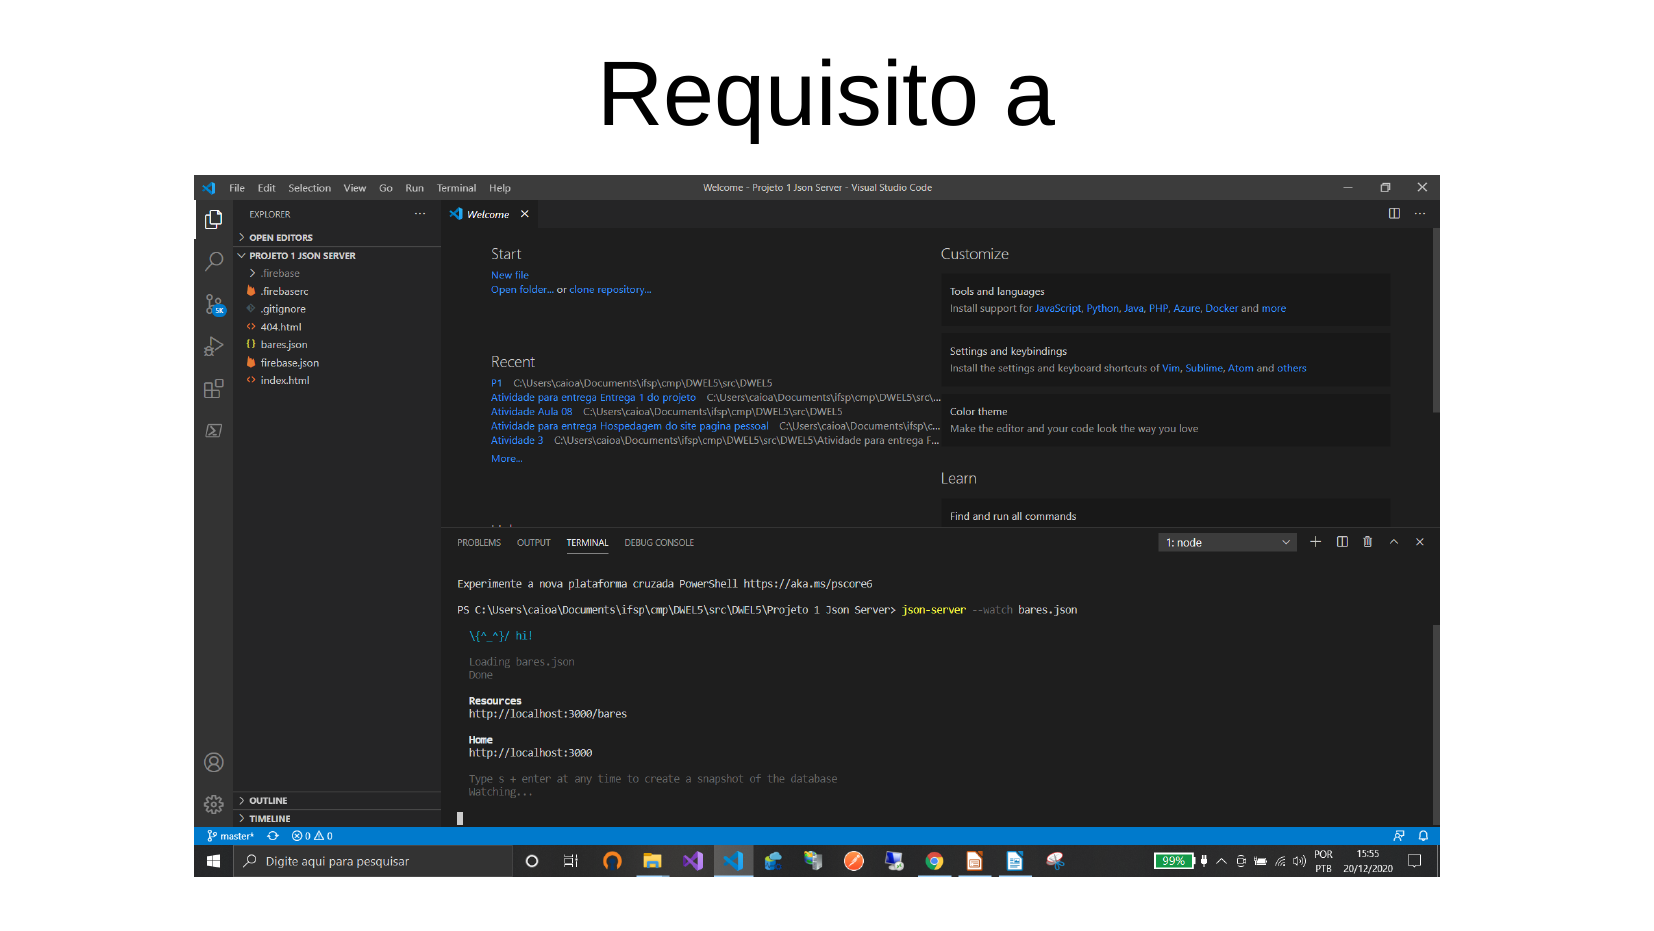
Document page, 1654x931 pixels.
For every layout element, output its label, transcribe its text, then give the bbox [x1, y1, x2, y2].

picture [194, 175, 1440, 877]
title Requisito a [82, 37, 1571, 151]
